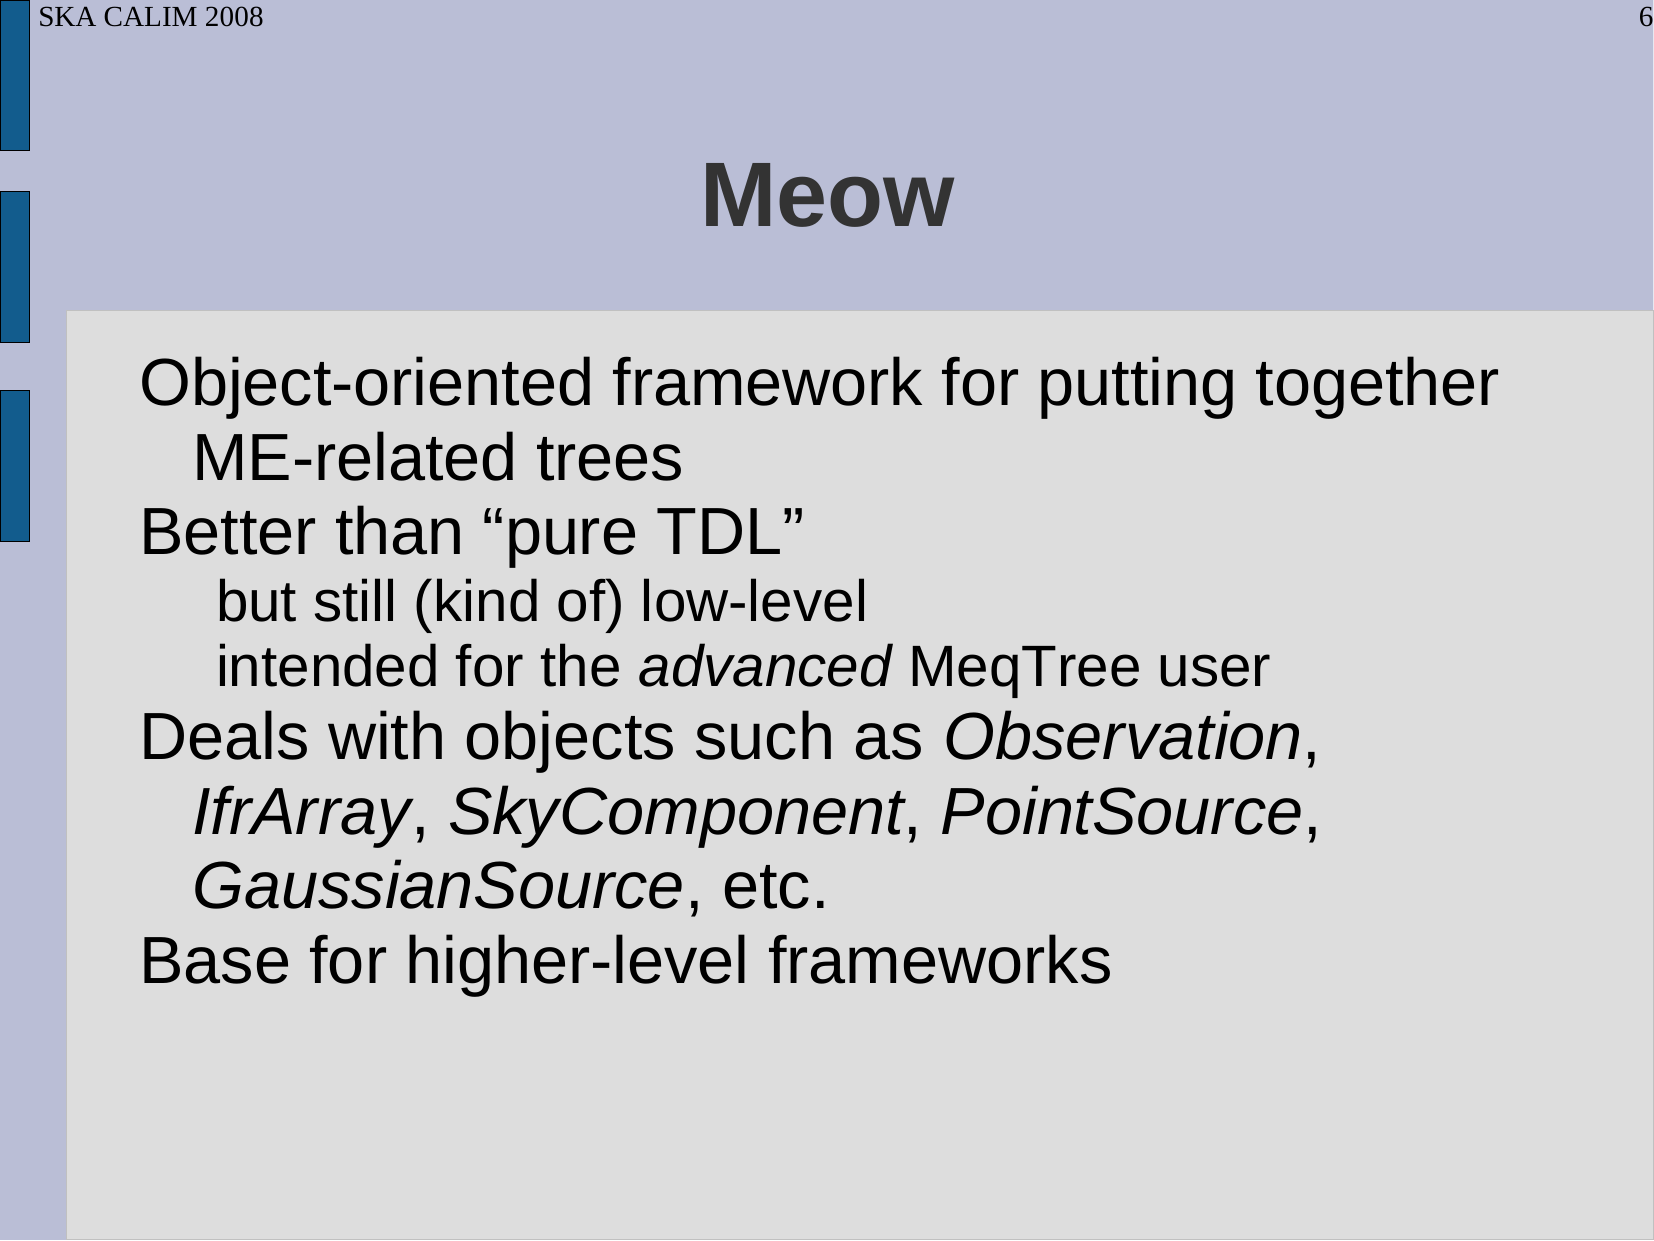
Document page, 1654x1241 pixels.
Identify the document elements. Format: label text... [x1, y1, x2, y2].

list Object-oriented framework for putting together ME-related trees Better than “pure TDL” but still (kind of) low-level intended for the advanced MeqTree user Deals with objects such as Observation, IfrArray, SkyComponent, PointSource, GaussianSource, etc. Base for higher-level frameworks [121, 344, 1534, 1127]
title Meow [121, 91, 1534, 299]
